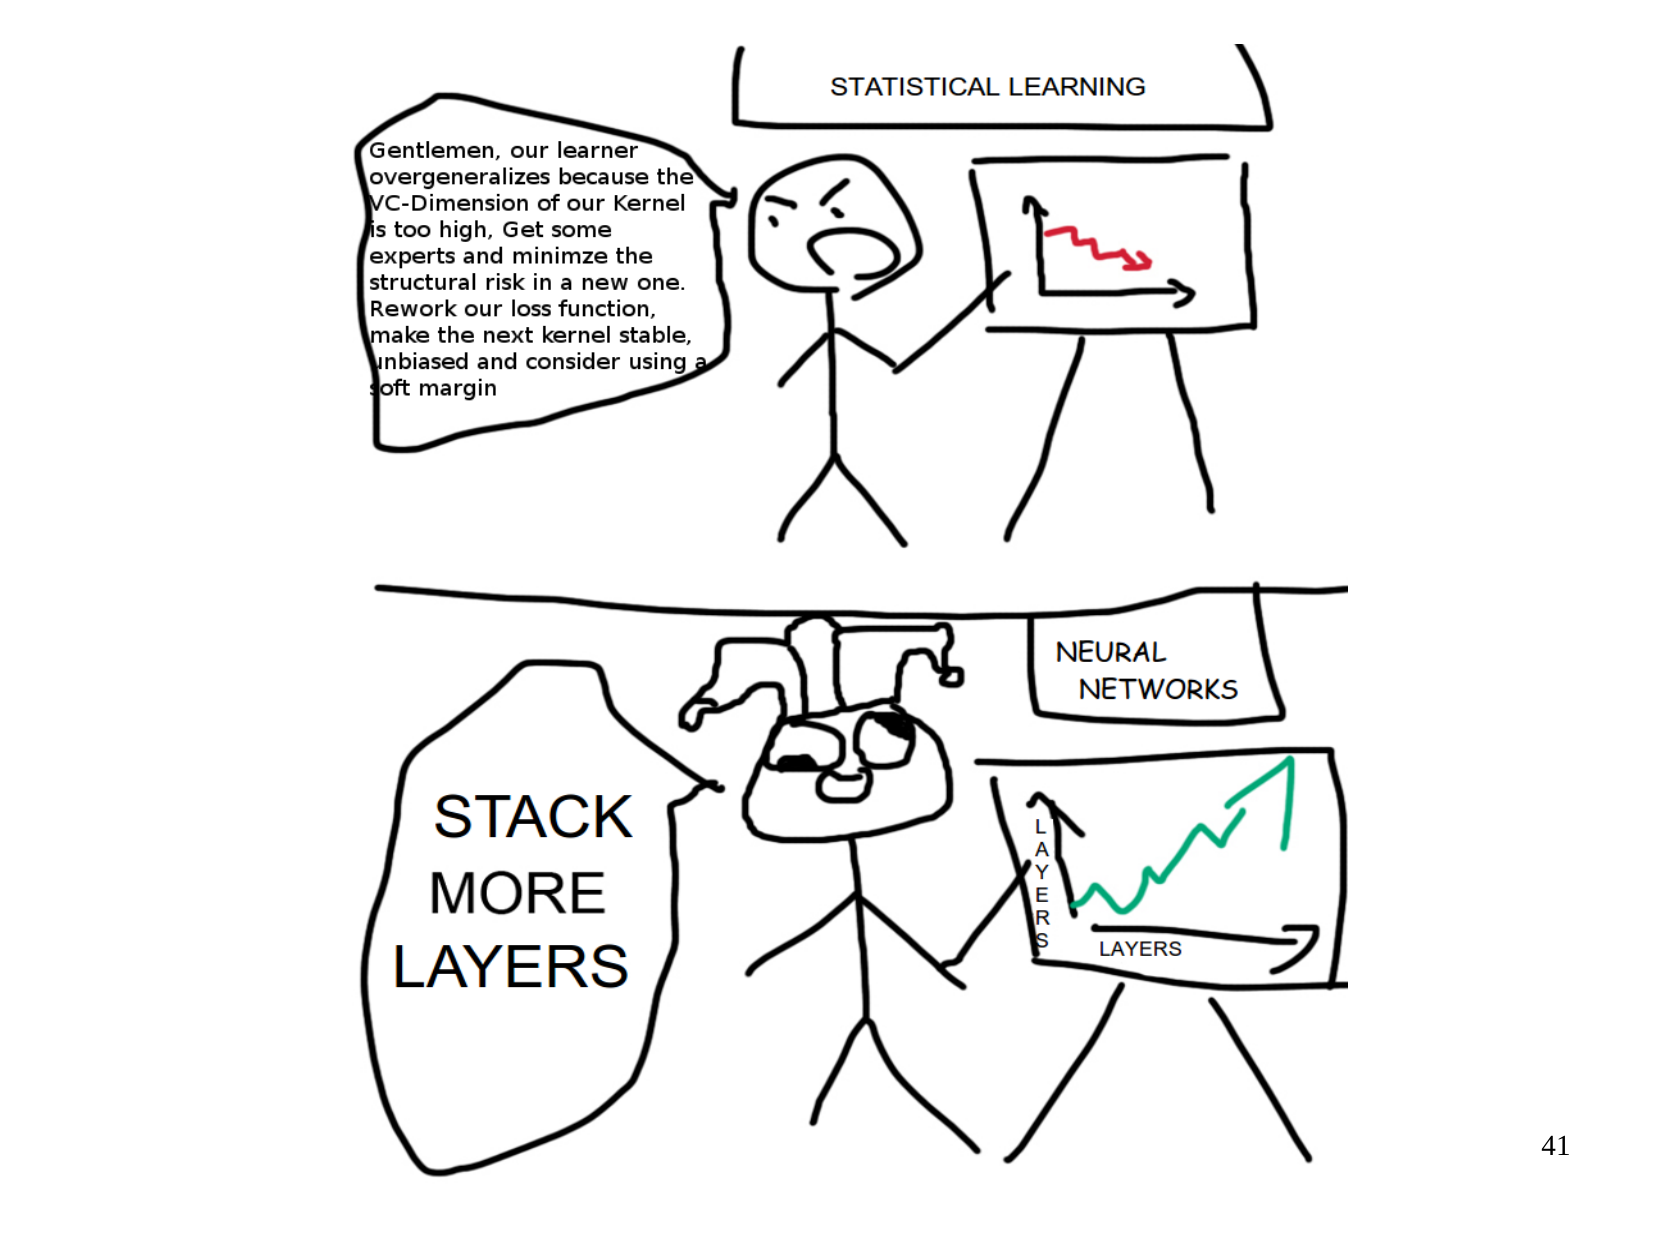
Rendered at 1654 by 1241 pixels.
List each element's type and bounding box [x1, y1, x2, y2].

picture [351, 44, 1348, 1196]
